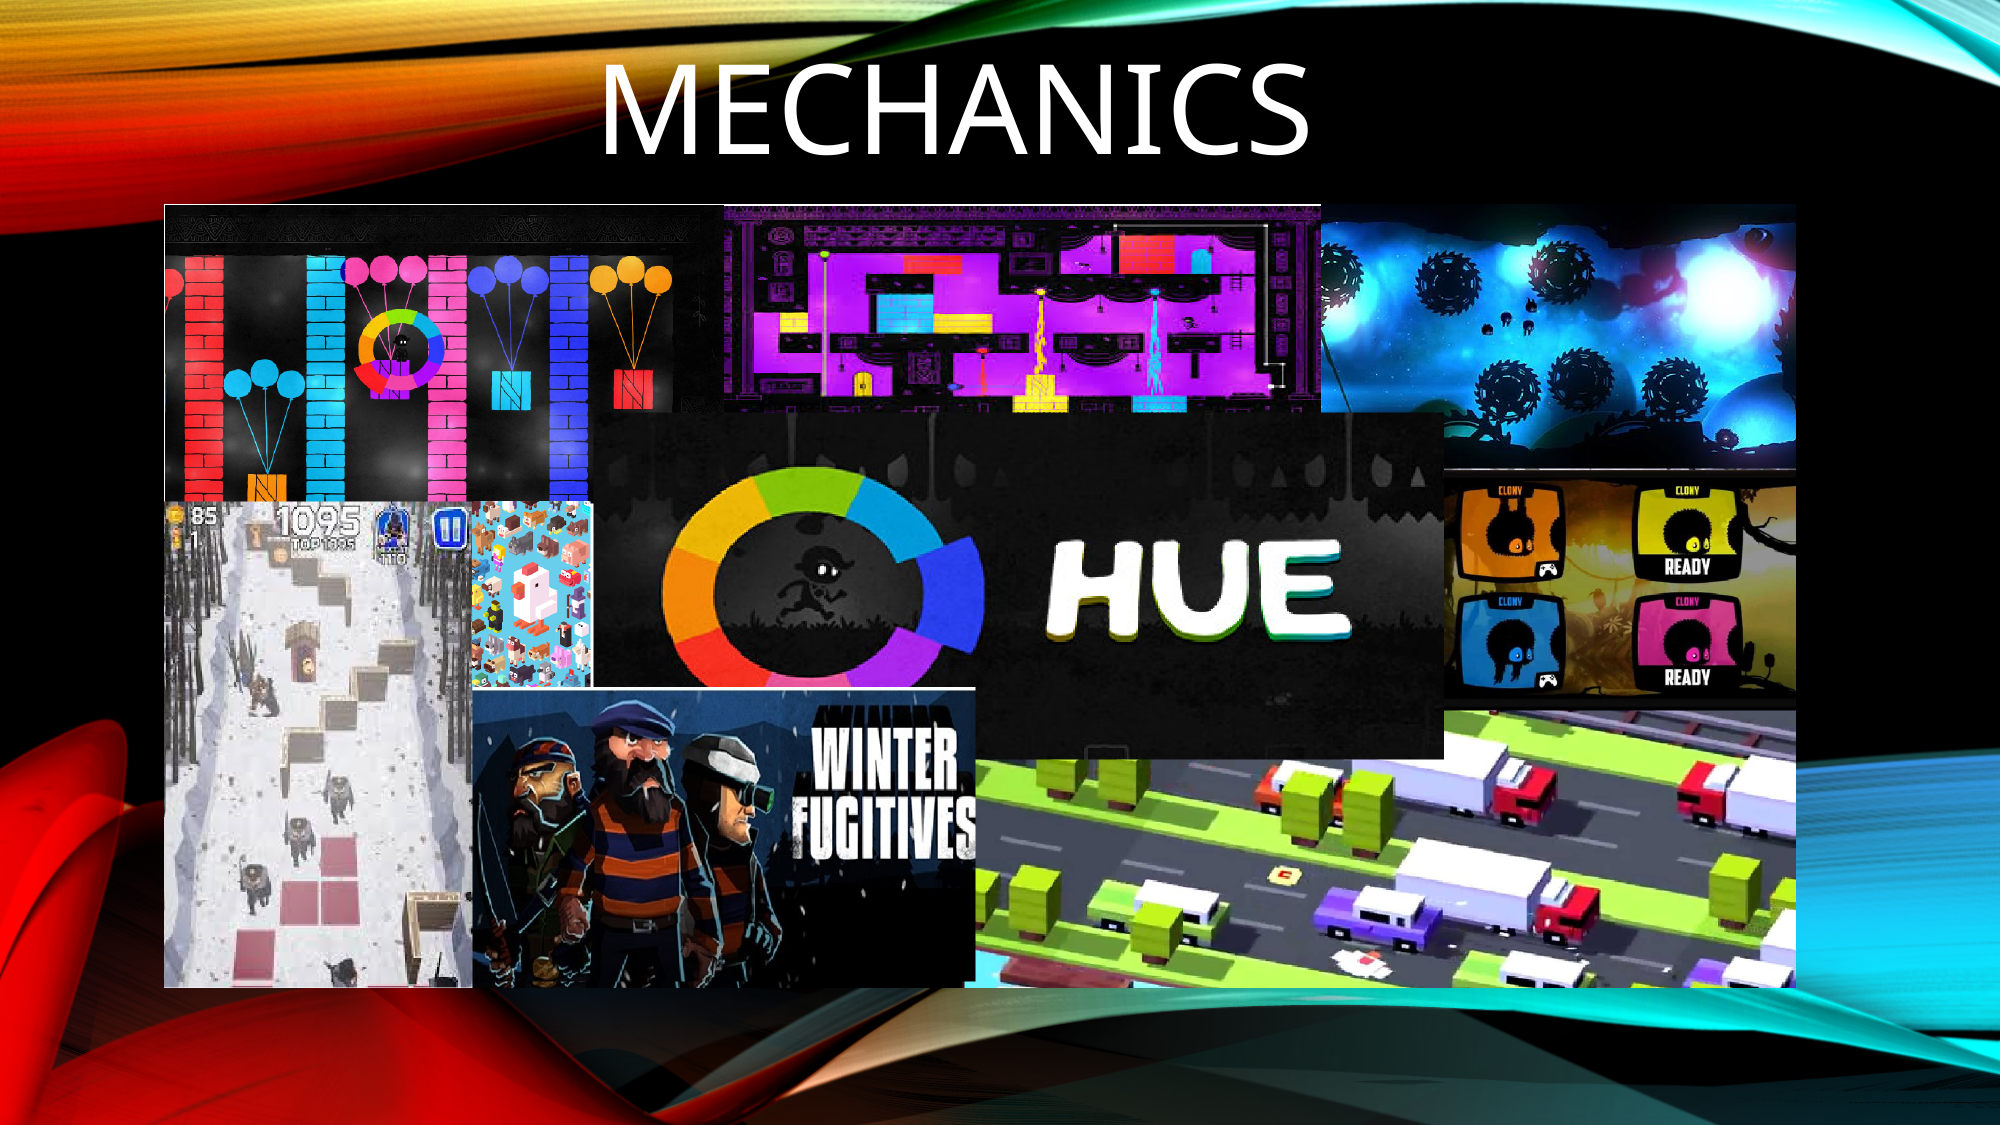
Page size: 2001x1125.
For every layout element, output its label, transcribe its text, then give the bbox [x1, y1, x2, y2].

picture [164, 204, 1796, 988]
title Mechanics [579, 38, 1381, 182]
